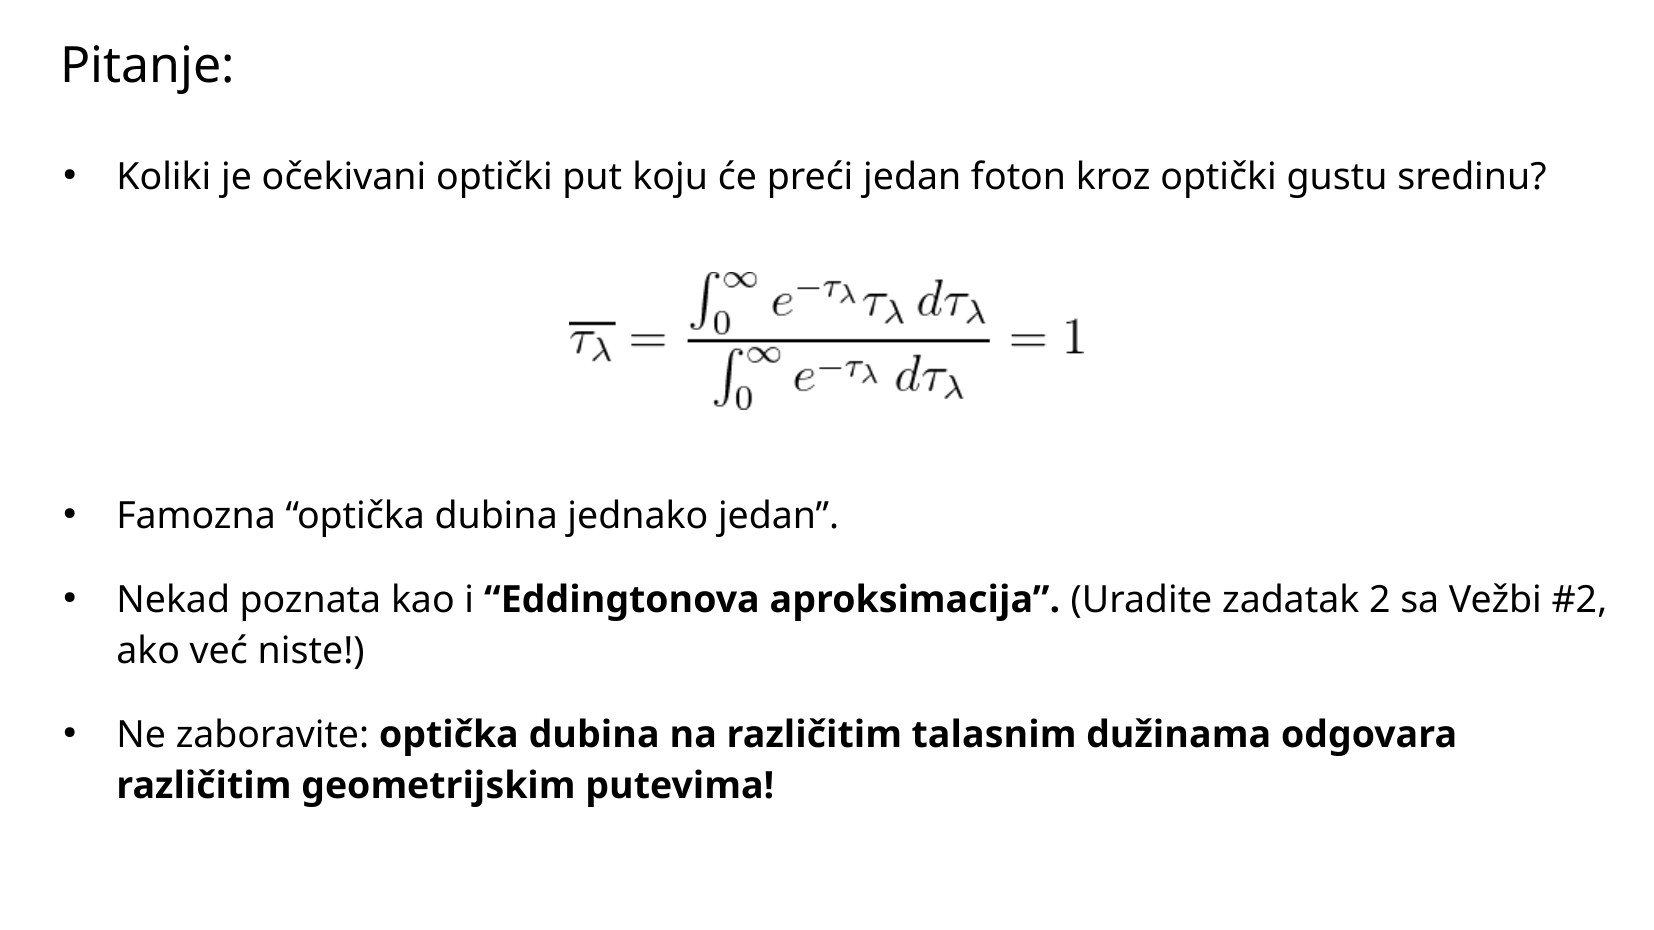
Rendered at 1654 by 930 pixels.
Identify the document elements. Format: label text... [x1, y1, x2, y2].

list Koliki je očekivani optički put koju će preći jedan foton kroz optički gustu sredinu? Famozna “optička dubina jednako jedan”. Nekad poznata kao i “Eddingtonova aproksimacija”. (Uradite zadatak 2 sa Vežbi #2, ako već niste!) Ne zaboravite: optička dubina na različitim talasnim dužinama odgovara različitim geometrijskim putevima! [45, 149, 1635, 880]
picture [569, 272, 1084, 411]
title Pitanje: [59, 13, 1648, 113]
